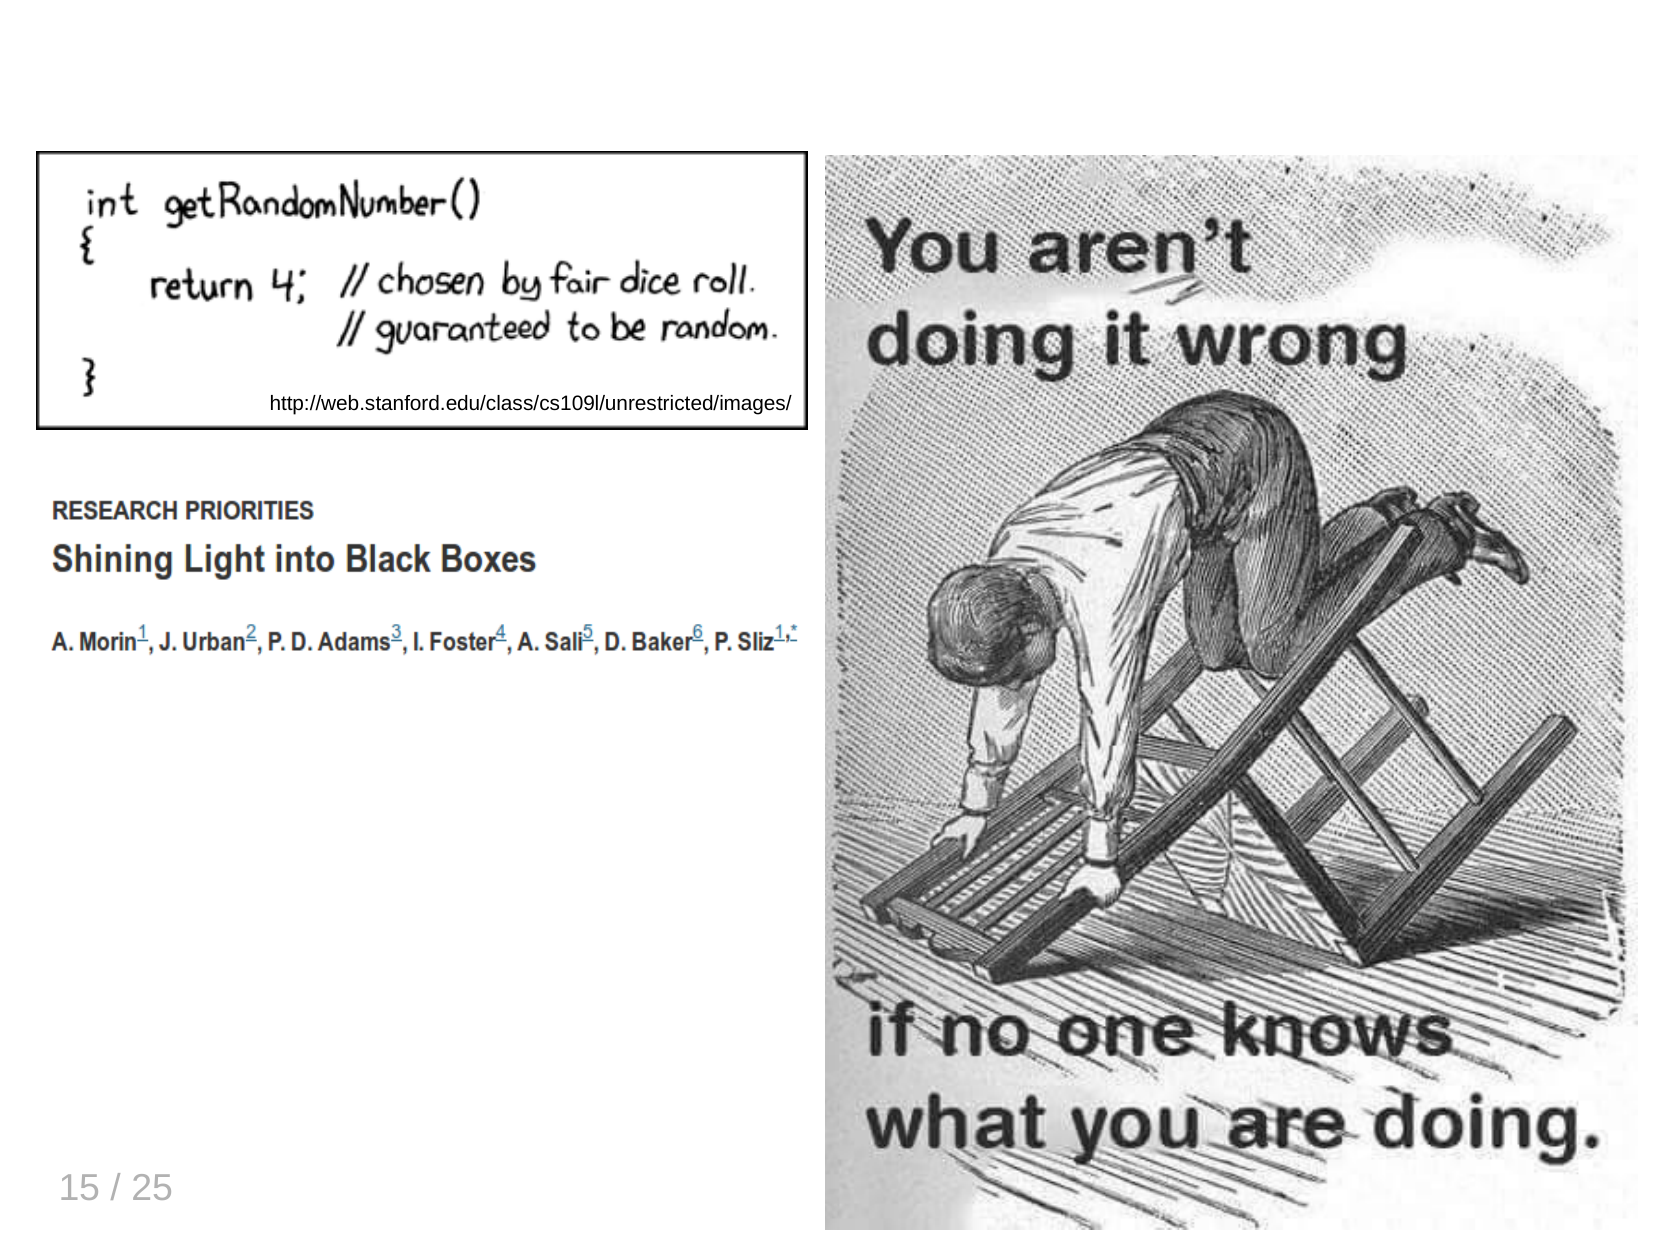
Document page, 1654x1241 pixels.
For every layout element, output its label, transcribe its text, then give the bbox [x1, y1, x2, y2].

picture [36, 151, 808, 430]
picture [825, 155, 1638, 1230]
text_box <number> / 25 [43, 1159, 338, 1236]
picture [27, 472, 815, 658]
text_box http://web.stanford.edu/class/cs109l/unrestricted/images/ [256, 382, 808, 435]
